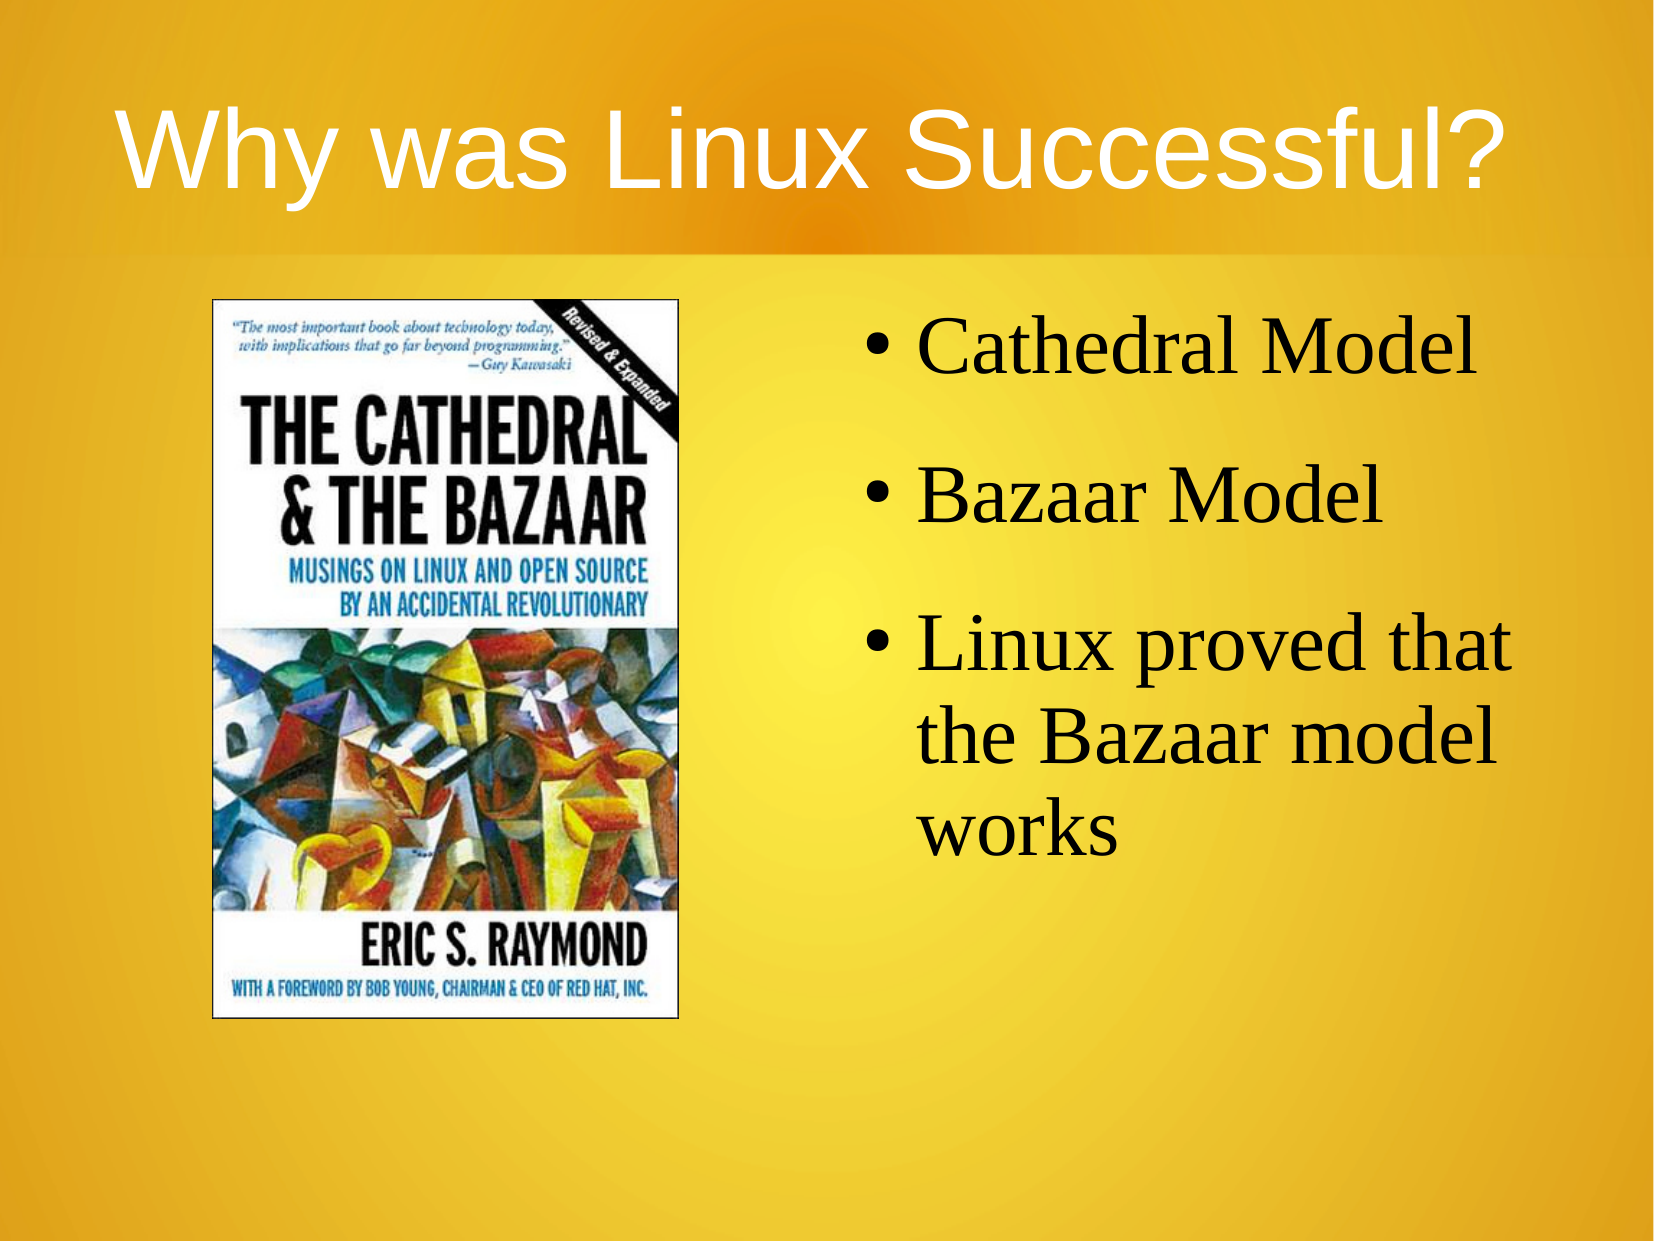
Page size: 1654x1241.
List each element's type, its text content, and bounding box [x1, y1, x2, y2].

picture [0, 0, 1654, 1241]
list Cathedral Model Bazaar Model Linux proved that the Bazaar model works [845, 299, 1572, 1019]
title Why was Linux Successful? [82, 47, 1571, 252]
